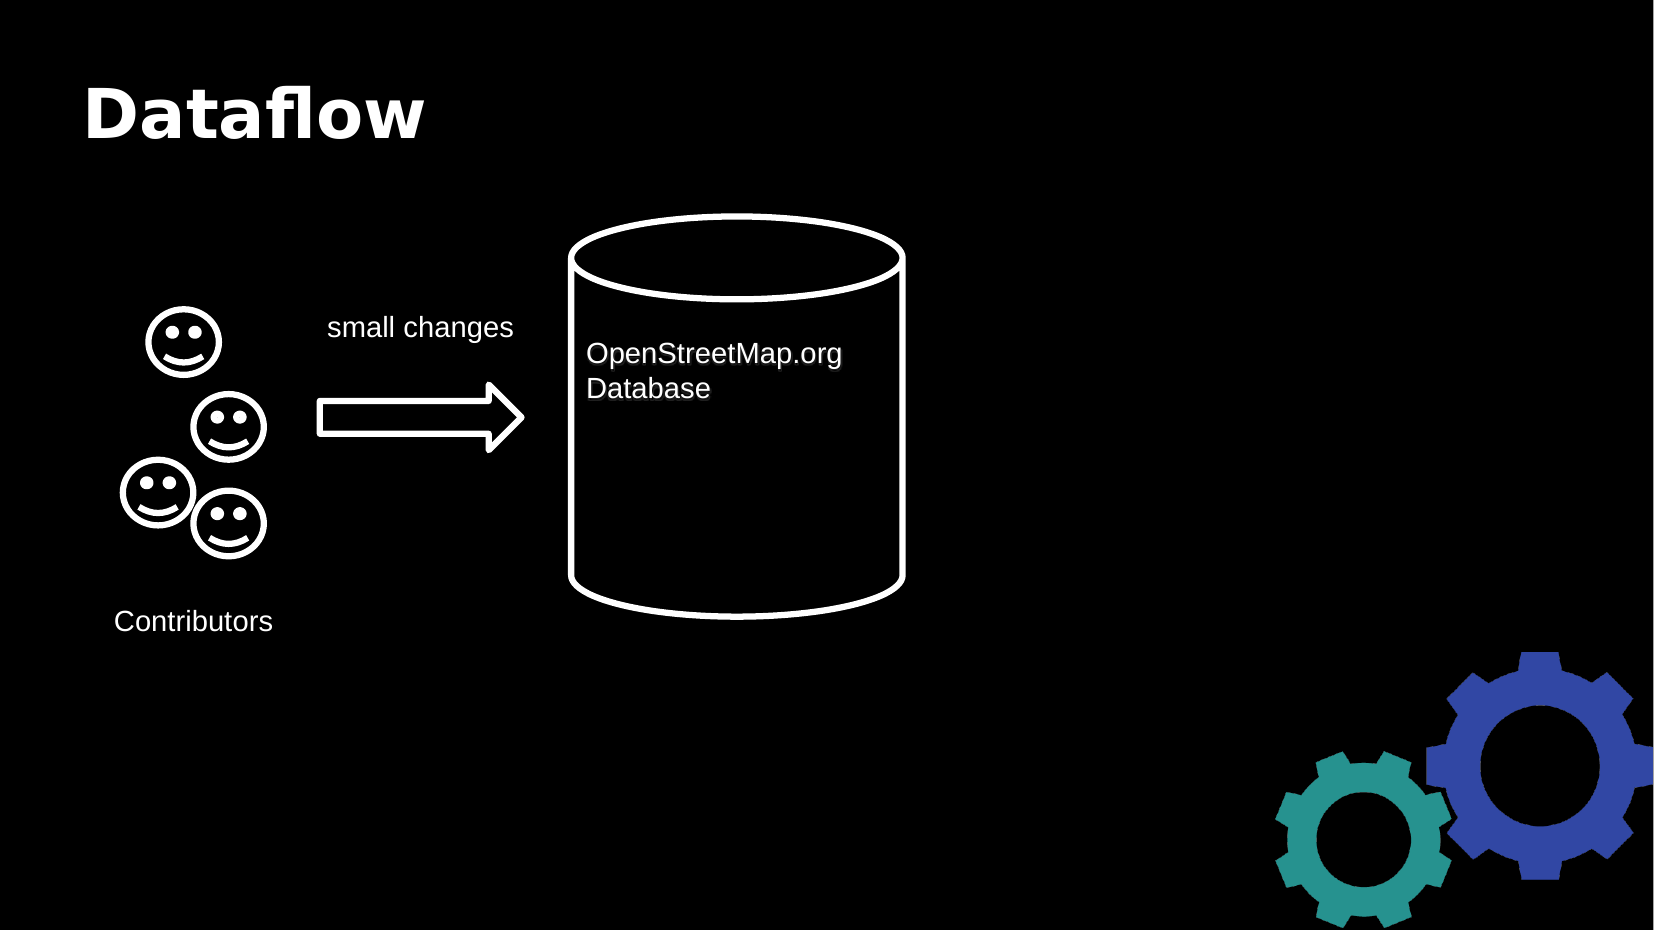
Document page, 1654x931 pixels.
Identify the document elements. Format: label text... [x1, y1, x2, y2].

text_box t [319, 385, 522, 451]
text_box OpenStreetMap.org Database [571, 318, 938, 452]
picture [1275, 652, 1653, 928]
text_box small changes [305, 293, 536, 385]
text_box Contributors [98, 587, 330, 679]
title Dataflow [82, 37, 1571, 193]
